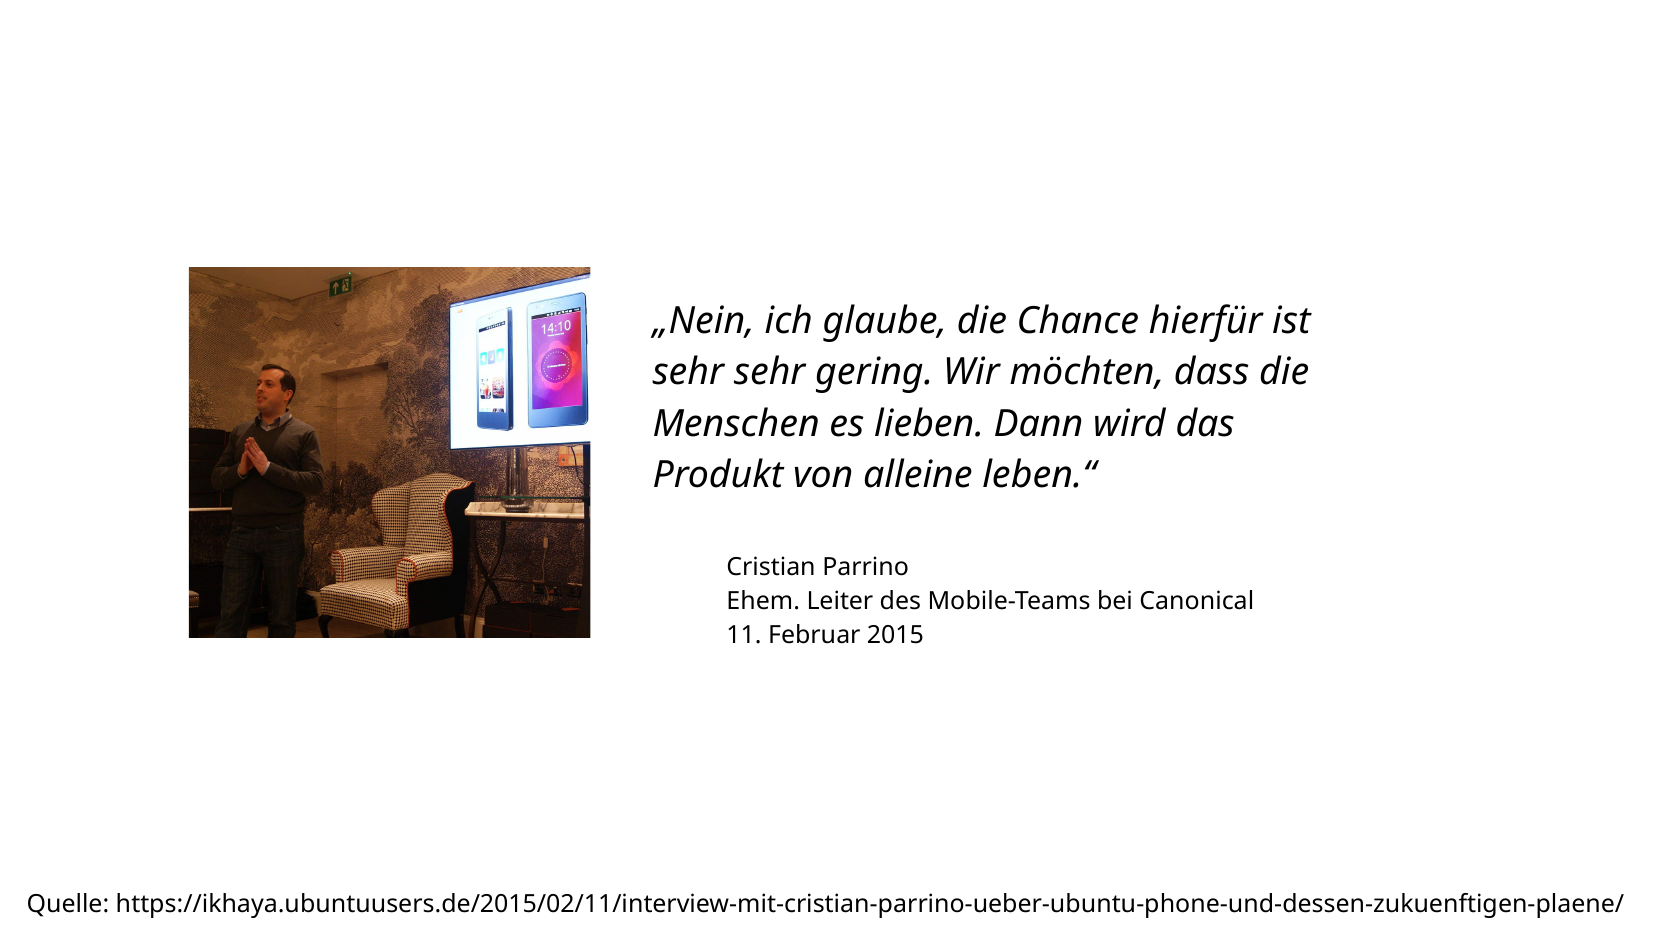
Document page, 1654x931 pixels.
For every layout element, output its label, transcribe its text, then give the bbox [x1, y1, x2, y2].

text_box „Nein, ich glaube, die Chance hierfür ist sehr sehr gering. Wir möchten, dass die Menschen es lieben. Dann wird das Produkt von alleine leben.“ Cristian Parrino Ehem. Leiter des Mobile-Teams bei Canonical 11. Februar 2015 [637, 286, 1359, 612]
text_box Quelle: https://ikhaya.ubuntuusers.de/2015/02/11/interview-mit-cristian-parrino-ueber-ubuntu-phone-und-dessen-zukuenftigen-plaene/ [11, 878, 1582, 922]
picture [188, 267, 591, 638]
